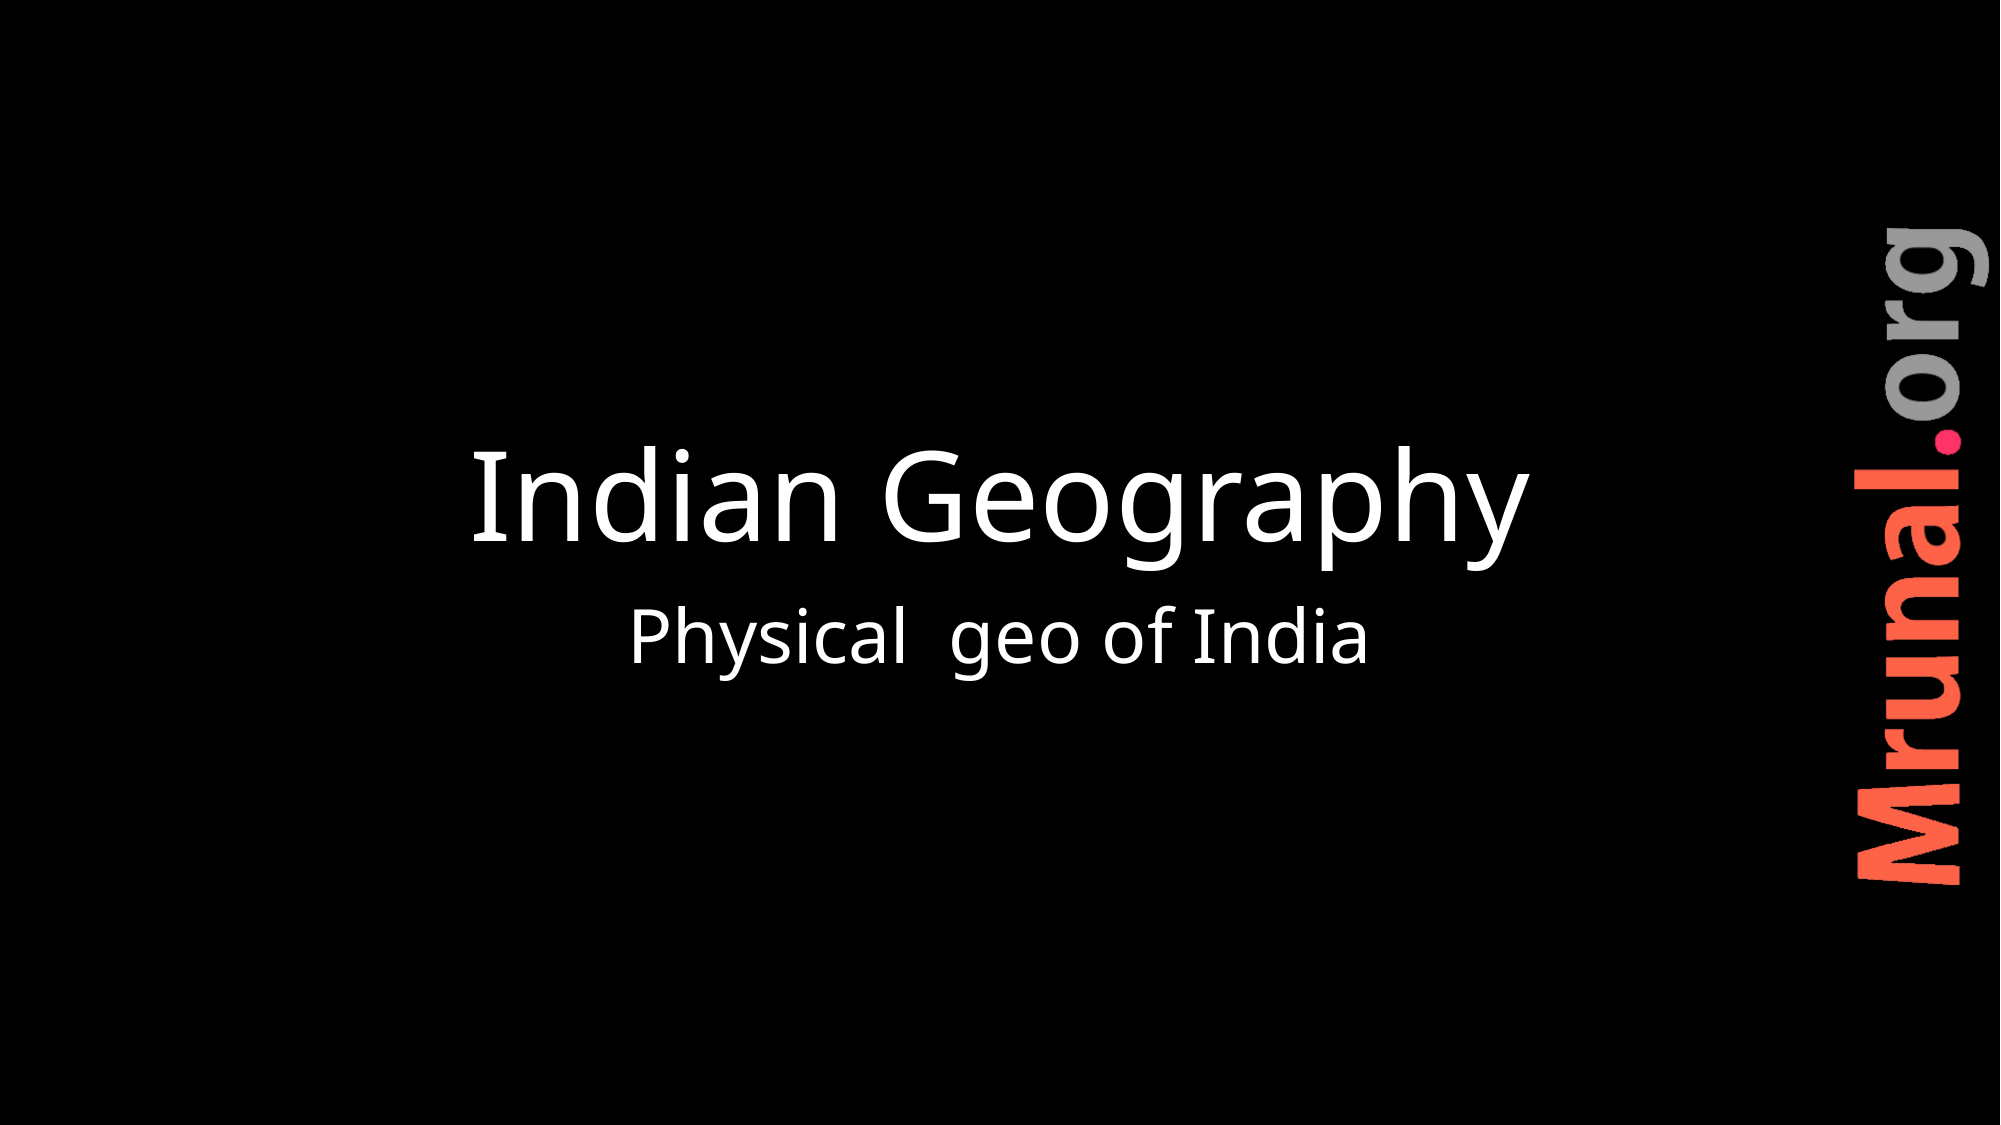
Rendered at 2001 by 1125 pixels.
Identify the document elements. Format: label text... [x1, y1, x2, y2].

title Indian Geography [249, 184, 1750, 576]
subtitle Physical geo of India [249, 590, 1750, 863]
picture [1832, 224, 2000, 894]
